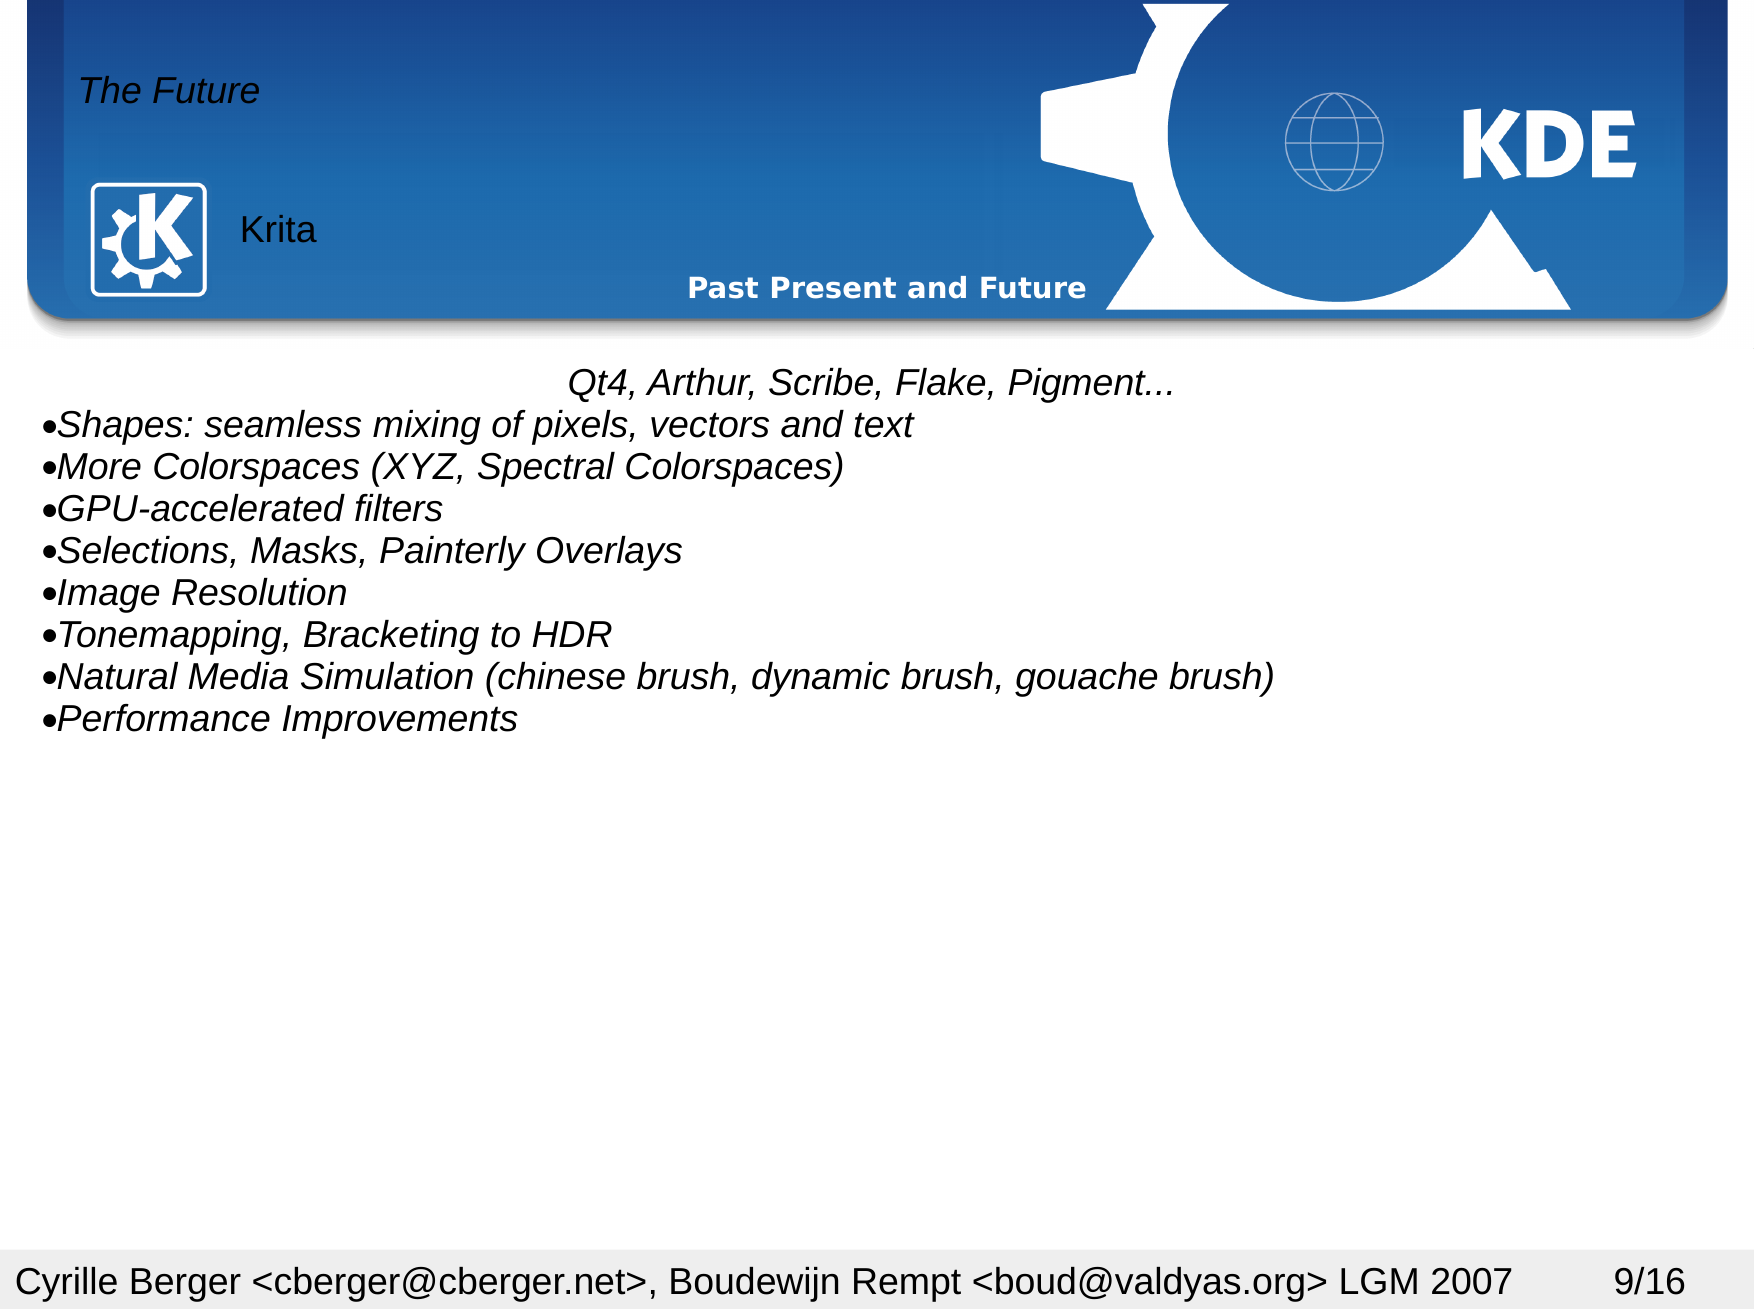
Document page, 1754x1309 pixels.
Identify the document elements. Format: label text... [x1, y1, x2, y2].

text_box The Future [62, 62, 1336, 190]
picture [0, 0, 1754, 349]
text_box Qt4, Arthur, Scribe, Flake, Pigment... Shapes: seamless mixing of pixels, vectors and text More Colorspaces (XYZ, Spectral Colorspaces) GPU-accelerated filters Selections, Masks, Painterly Overlays Image Resolution Tonemapping, Bracketing to HDR Natural Media Simulation (chinese brush, dynamic brush, gouache brush) Performance Improvements [27, 354, 1717, 1255]
